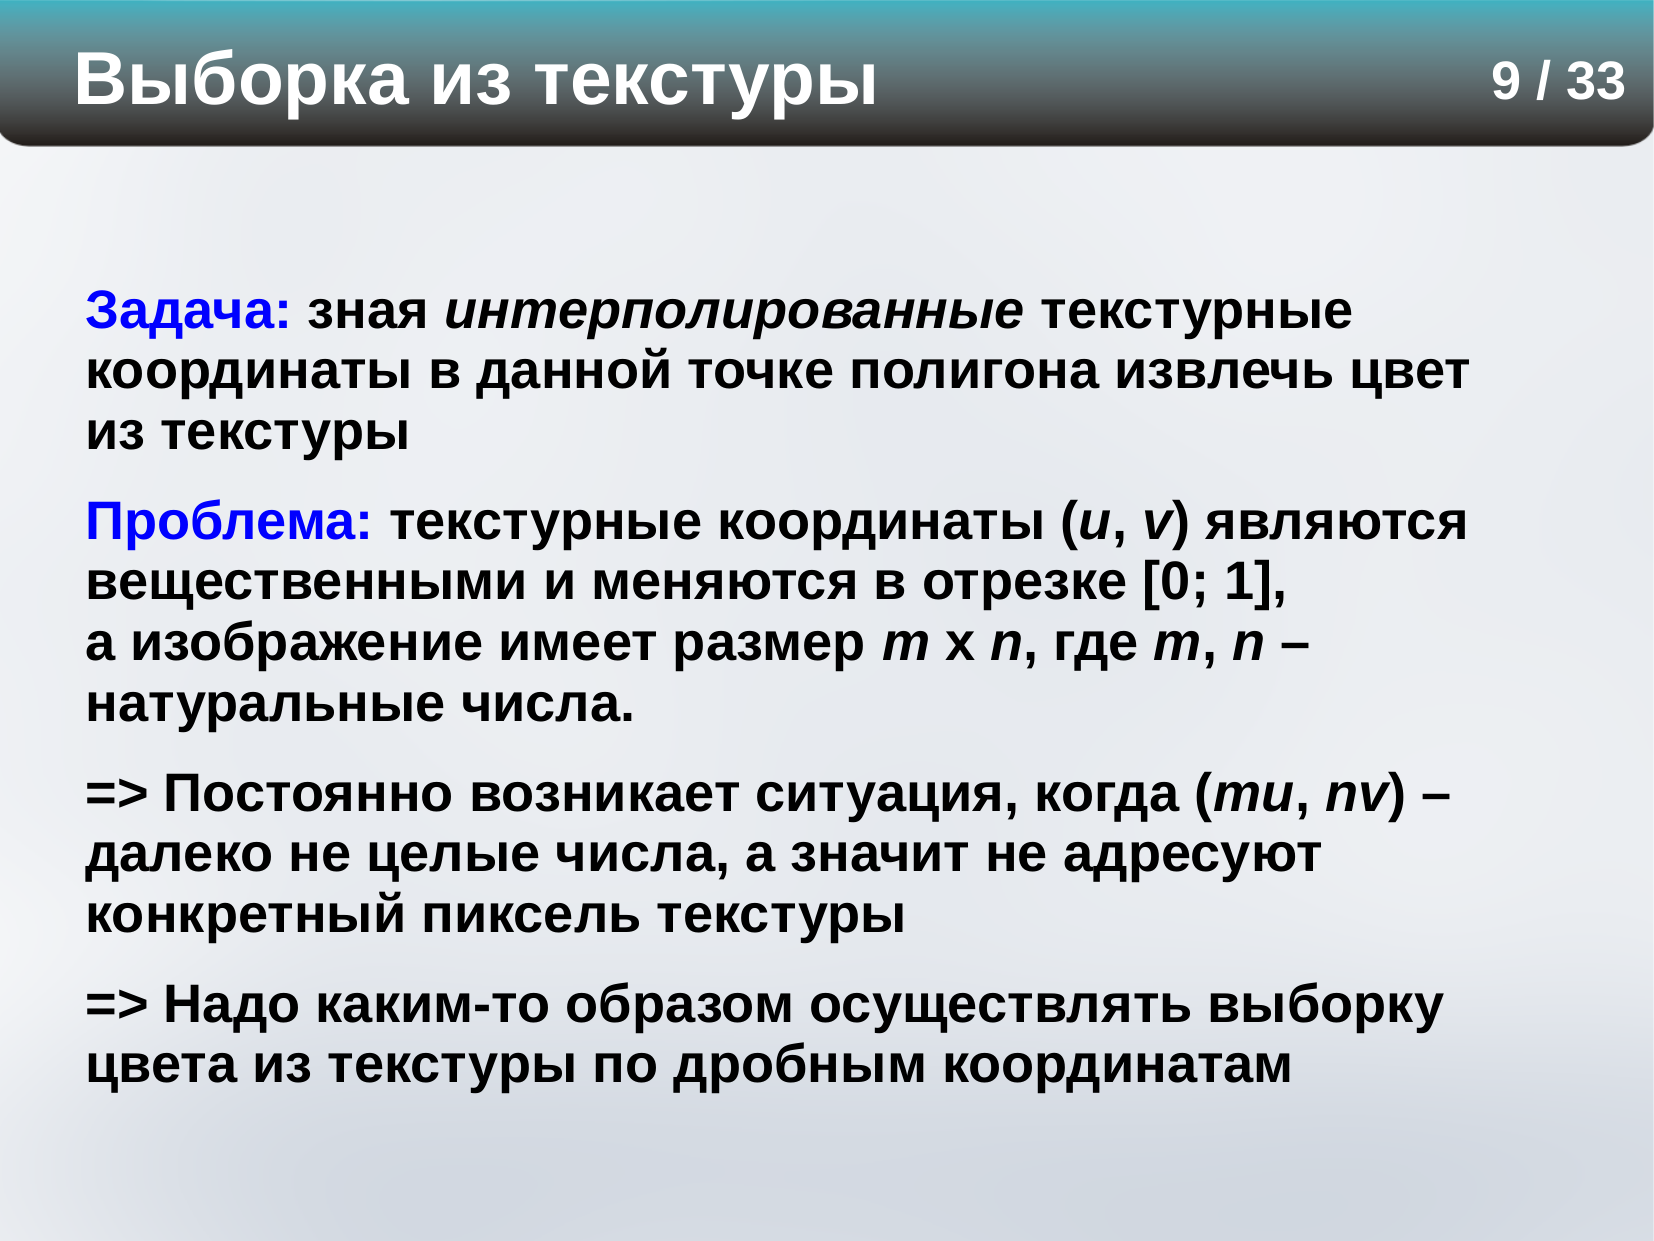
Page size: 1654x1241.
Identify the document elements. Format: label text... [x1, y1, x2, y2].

picture [0, 0, 1654, 1241]
text_box Выборка из текстуры [59, 29, 916, 129]
text_box Задача: зная интерполированные текстурные координаты в данной точке полигона извлечь цвет из текстуры Проблема: текстурные координаты (u, v) являются вещественными и меняются в отрезке [0; 1], а изображение имеет размер m x n, где m, n – натуральные числа. => Постоянно возникает ситуация, когда (mu, nv) – далеко не целые числа, а значит не адресуют конкретный пиксель текстуры => Надо каким-то образом осуществлять выборку цвета из текстуры по дробным координатам [70, 271, 1595, 1102]
text_box <number> / 33 [1476, 42, 1654, 179]
